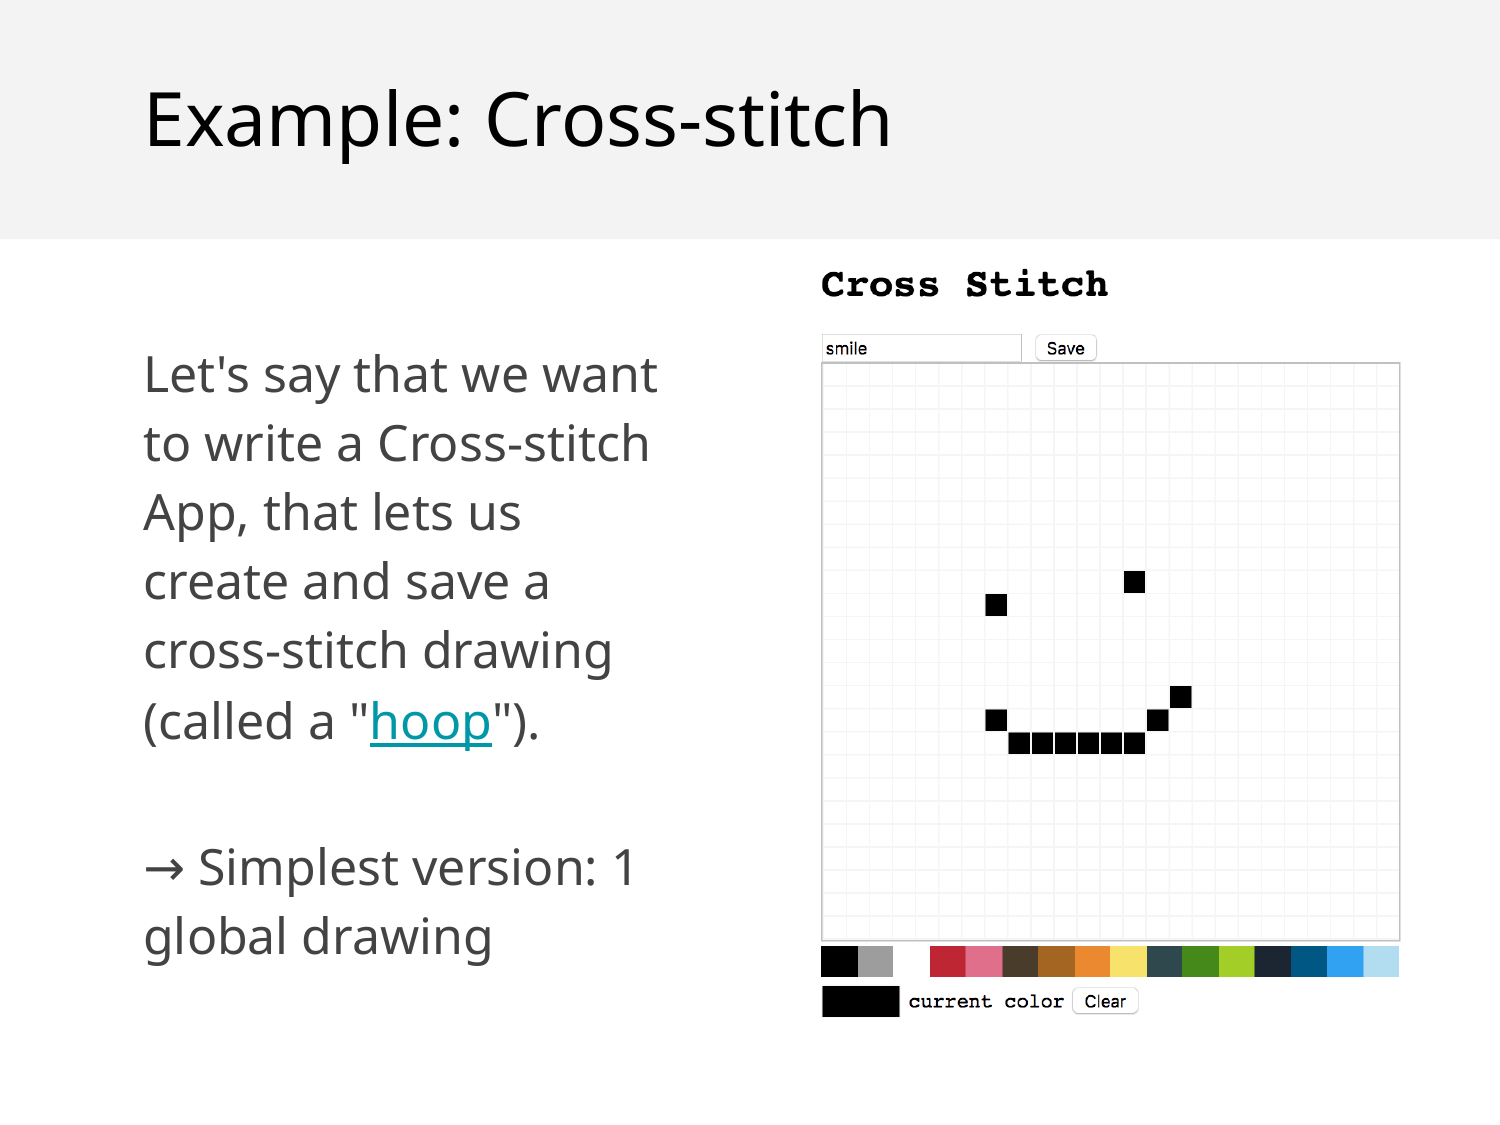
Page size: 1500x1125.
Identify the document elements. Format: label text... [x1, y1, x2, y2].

list Let's say that we want to write a Cross-stitch App, that lets us create and save a cross-stitch drawing (called a "hoop"). → Simplest version: 1 global drawing [128, 318, 690, 1004]
picture [813, 245, 1437, 1064]
title Example: Cross-stitch [128, 56, 1372, 183]
